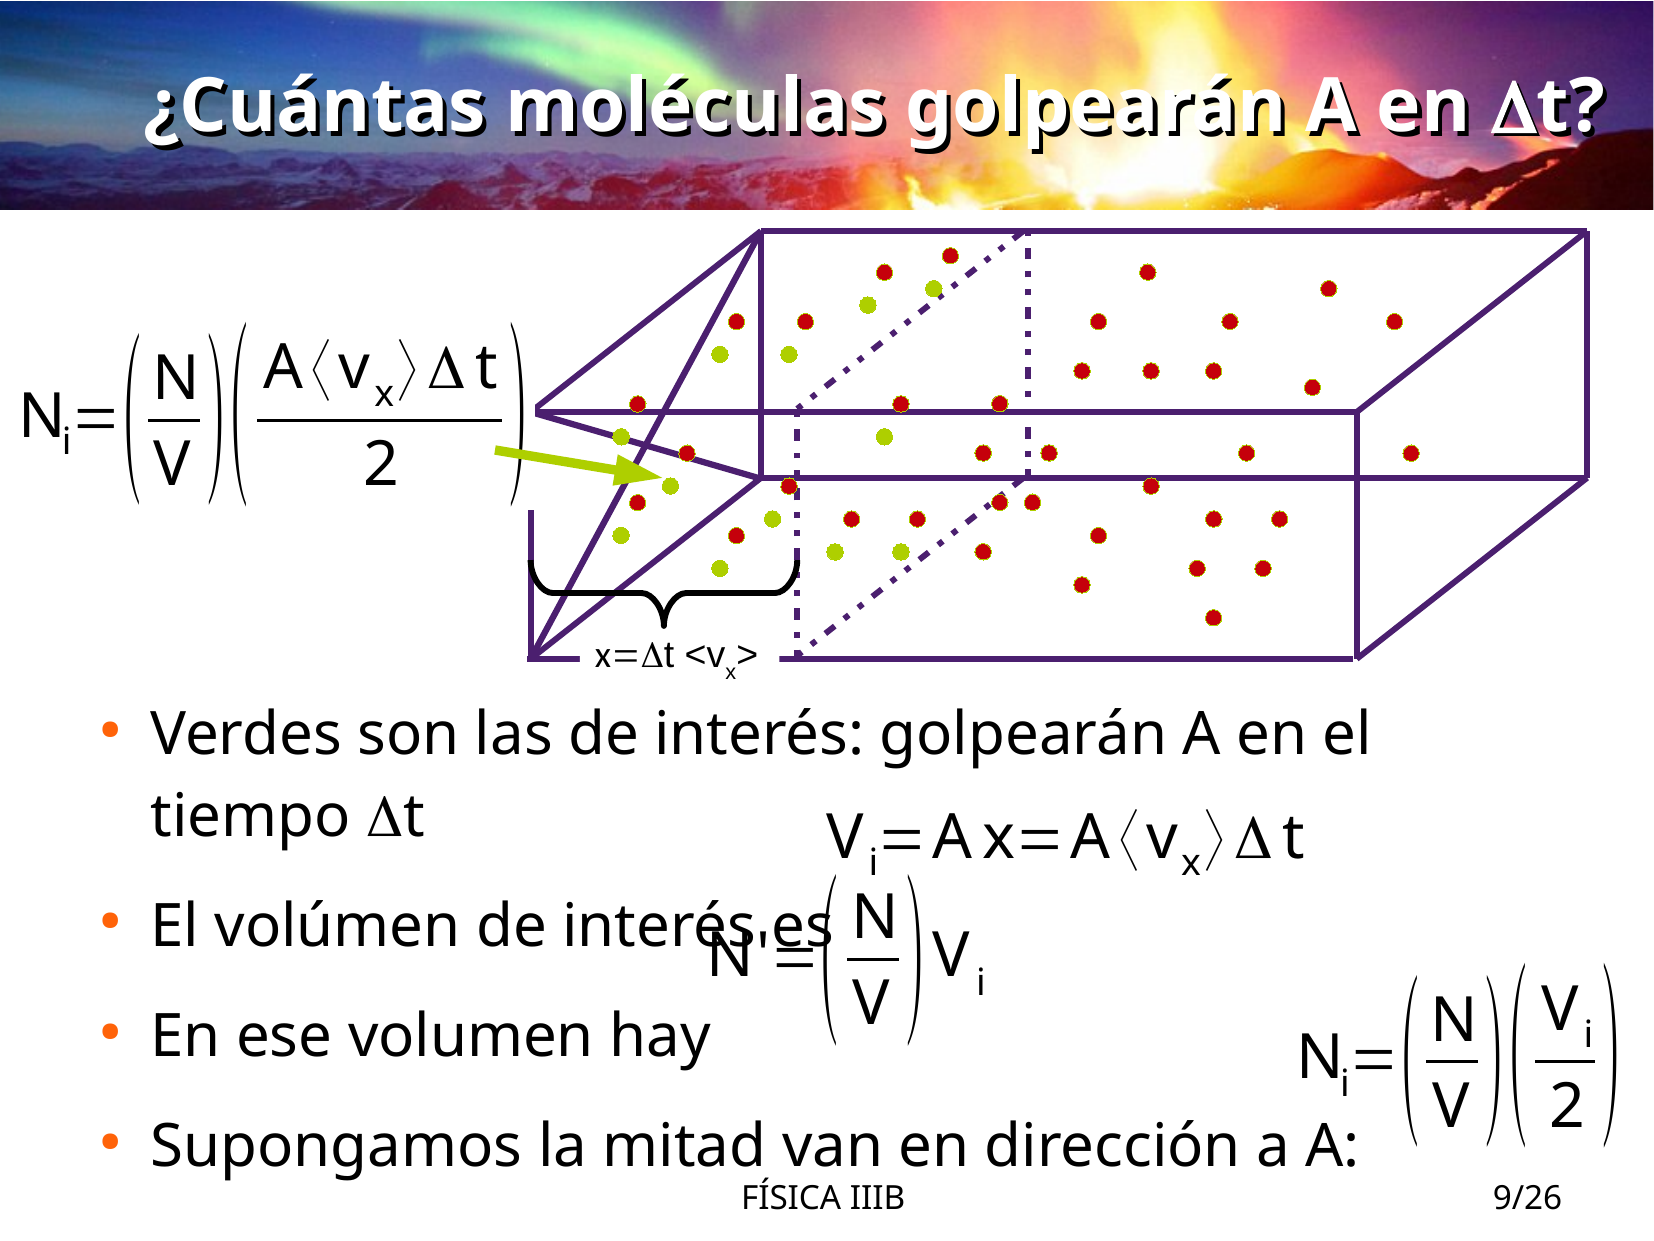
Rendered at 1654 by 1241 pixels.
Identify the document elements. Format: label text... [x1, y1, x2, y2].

text_box x=Dt <vx> [579, 625, 780, 703]
text_box [1205, 510, 1223, 528]
list Verdes son las de interés: golpearán A en el tiempo Dt El volúmen de interés es En ese volumen hay Supongamos la mitad van en dirección a A: [82, 690, 1571, 1186]
text_box [1221, 313, 1239, 330]
text_box [1024, 493, 1041, 511]
chart [11, 318, 536, 511]
text_box [974, 543, 992, 561]
text_box [1304, 379, 1321, 396]
text_box [728, 527, 745, 544]
text_box [909, 510, 926, 528]
text_box [780, 346, 798, 363]
text_box [711, 346, 729, 363]
text_box [991, 395, 1009, 412]
text_box [942, 247, 959, 264]
text_box [1238, 444, 1255, 462]
text_box [629, 494, 646, 511]
text_box [1090, 313, 1107, 330]
text_box [728, 313, 745, 330]
text_box [892, 543, 910, 561]
text_box [662, 477, 679, 495]
text_box [780, 477, 798, 495]
text_box [859, 296, 877, 314]
text_box [876, 428, 893, 446]
picture [0, 1, 1654, 210]
text_box [826, 543, 844, 561]
text_box [764, 510, 781, 528]
text_box [974, 444, 992, 462]
text_box [1090, 527, 1107, 544]
text_box [843, 510, 860, 528]
text_box [1188, 560, 1206, 577]
text_box [1040, 444, 1058, 462]
text_box [711, 560, 729, 577]
text_box [1320, 280, 1338, 297]
text_box [1139, 263, 1157, 281]
chart [699, 797, 1313, 1049]
title ¿Cuántas moléculas golpearán A en Dt? [45, 15, 1606, 191]
text_box [612, 428, 630, 446]
text_box [797, 313, 814, 330]
text_box [1386, 313, 1403, 330]
text_box [1073, 576, 1091, 594]
text_box [678, 444, 696, 462]
text_box [629, 395, 647, 413]
text_box [1205, 609, 1222, 626]
text_box [991, 494, 1009, 511]
text_box [1402, 444, 1420, 462]
chart [1290, 960, 1629, 1152]
text_box [1271, 510, 1288, 528]
text_box [1073, 362, 1091, 380]
text_box [1205, 362, 1222, 380]
text_box [1254, 560, 1272, 577]
text_box [1142, 362, 1160, 380]
text_box [1142, 477, 1160, 495]
text_box [925, 280, 943, 297]
text_box [876, 263, 893, 281]
text_box [892, 395, 910, 413]
text_box [612, 527, 630, 544]
